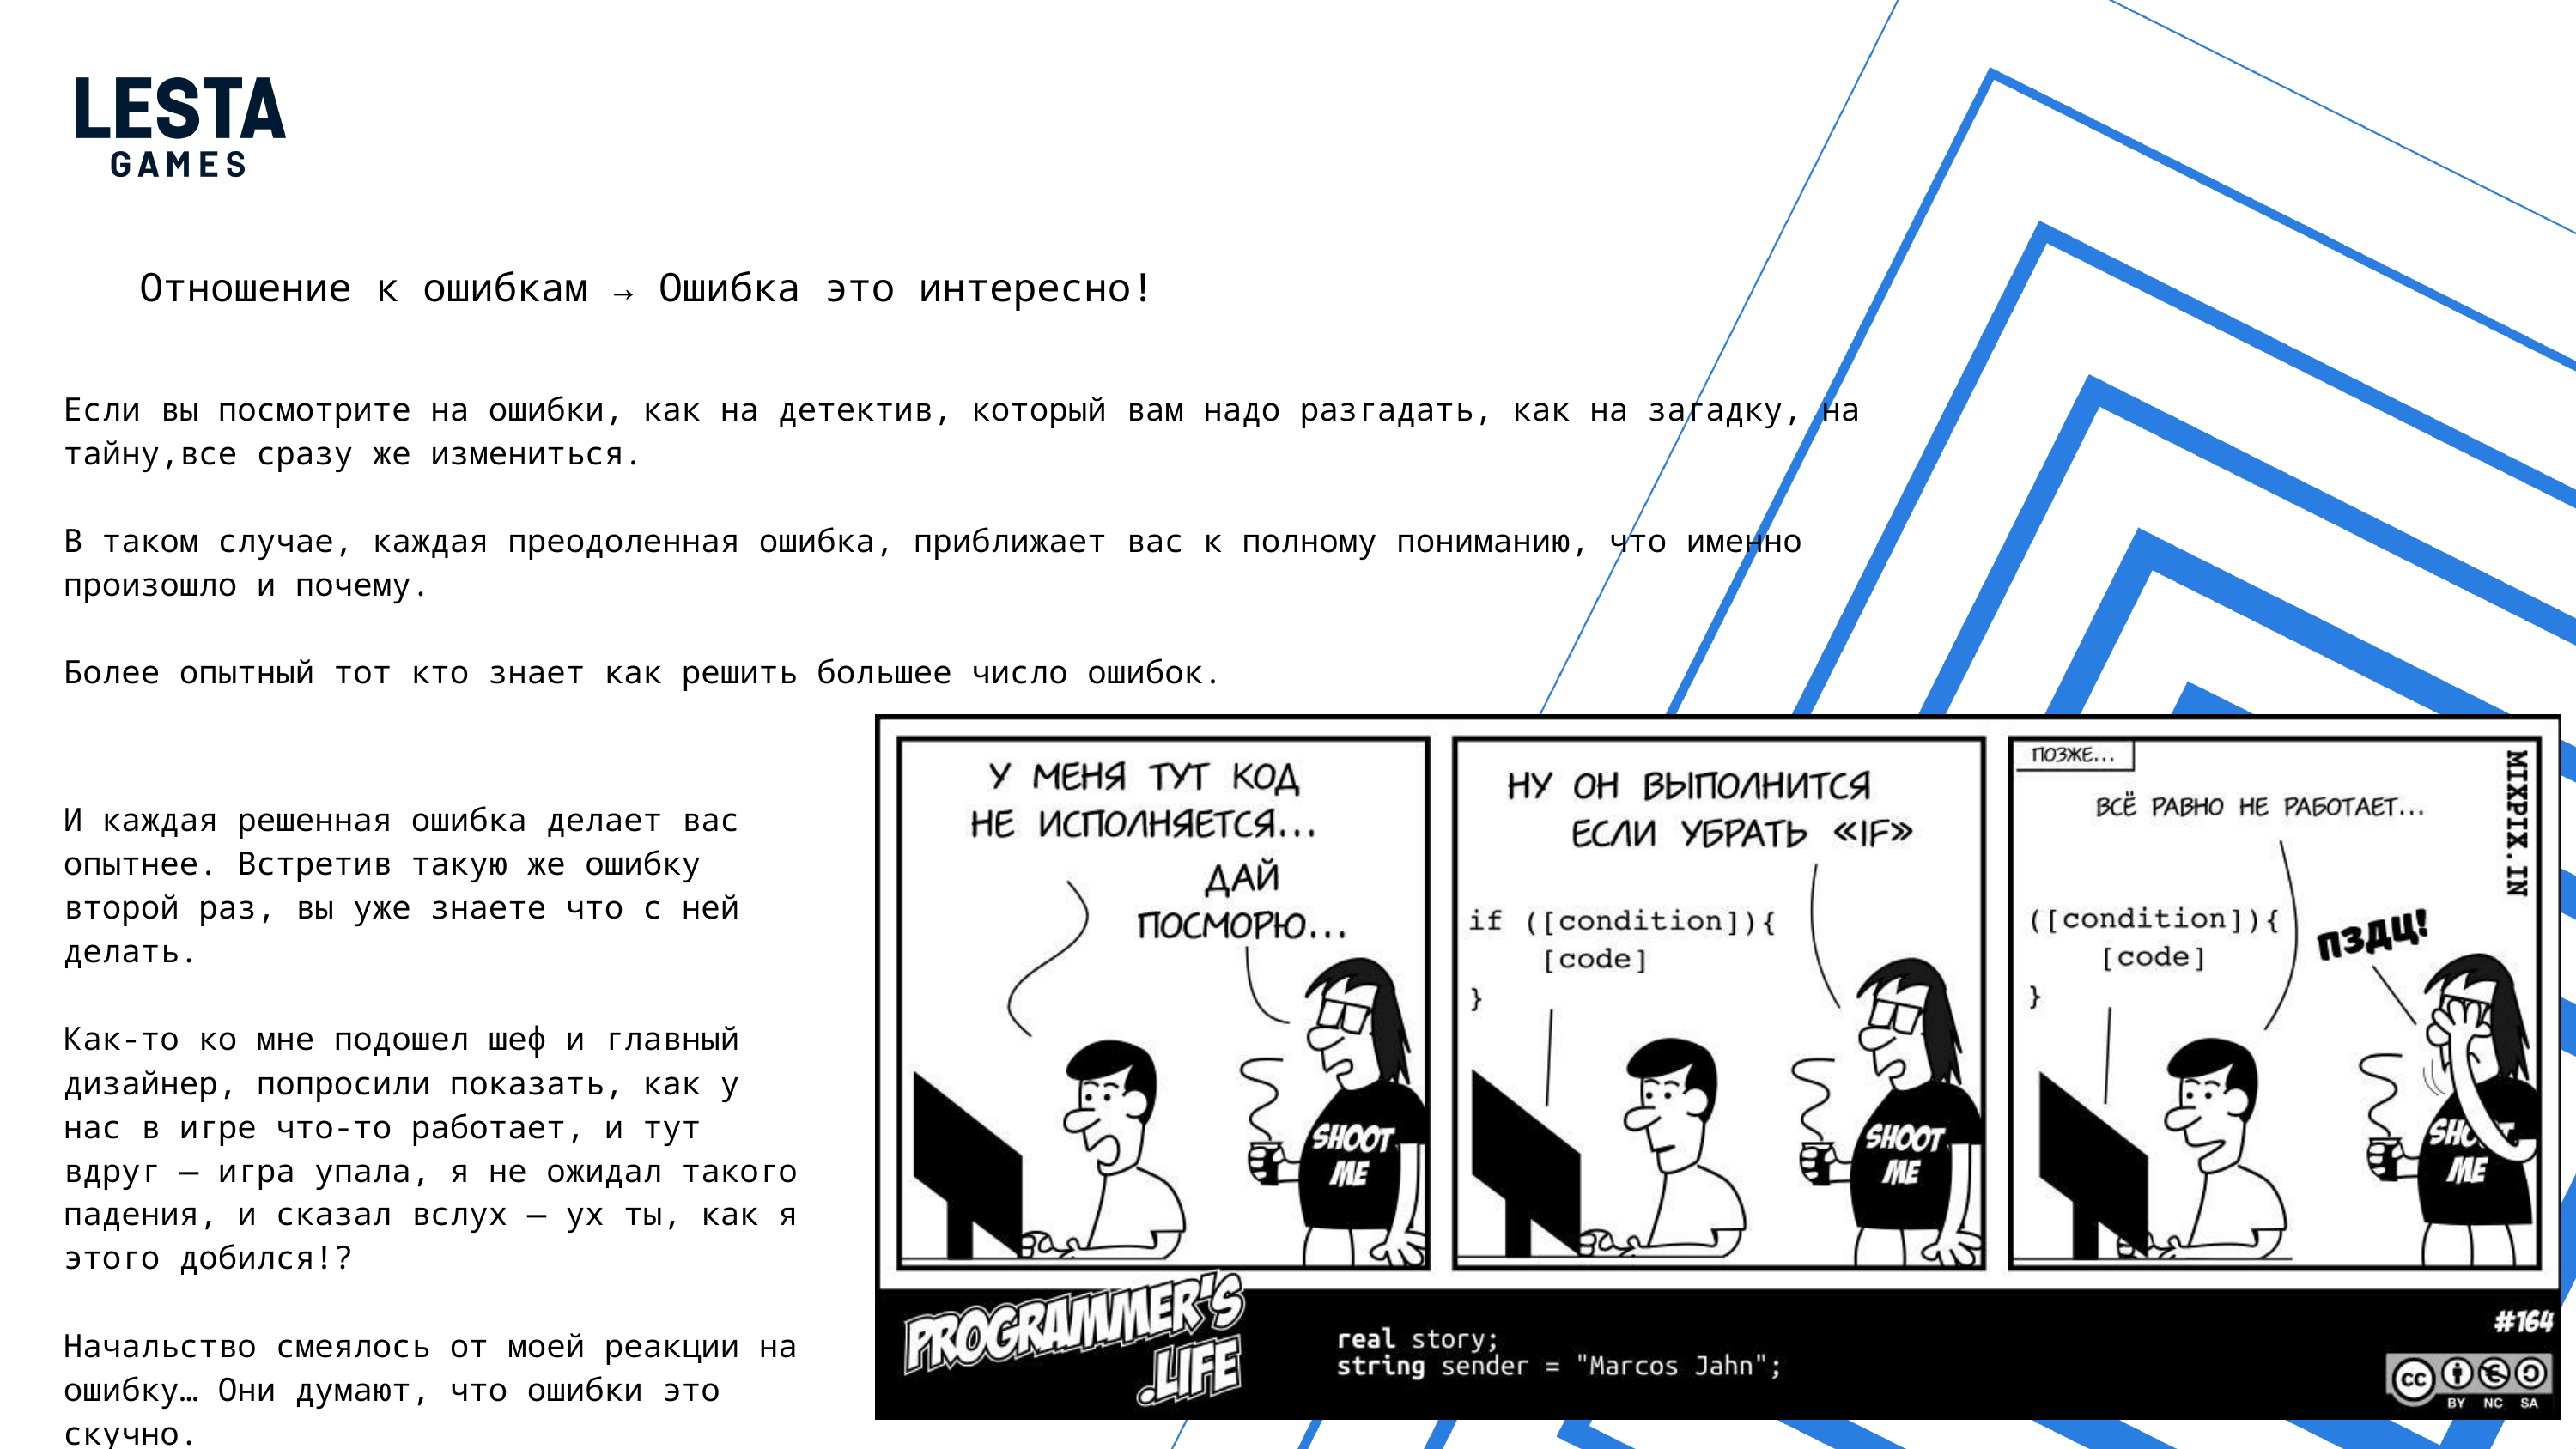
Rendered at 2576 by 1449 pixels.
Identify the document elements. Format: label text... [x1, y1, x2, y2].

text_box Отношение к ошибкам → Ошибка это интересно! [126, 253, 1192, 318]
picture [76, 77, 286, 178]
picture [875, 0, 2576, 1449]
text_box Если вы посмотрите на ошибки, как на детектив, который вам надо разгадать, как на загадку, на тайну,все сразу же измениться. В таком случае, каждая преодоленная ошибка, приближает вас к полному пониманию, что именно произошло и почему. Более опытный тот кто знает как решить большее число ошибок. [51, 379, 1953, 862]
text_box И каждая решенная ошибка делает вас опытнее. Встретив такую же ошибку второй раз, вы уже знаете что с ней делать. Как-то ко мне подошел шеф и главный дизайнер, попросили показать, как у нас в игре что-то работает, и тут вдруг — игра упала, я не ожидал такого падения, и сказал вслух — ух ты, как я этого добился!? Начальство смеялось от моей реакции на ошибку… Они думают, что ошибки это скучно. [51, 791, 828, 1442]
